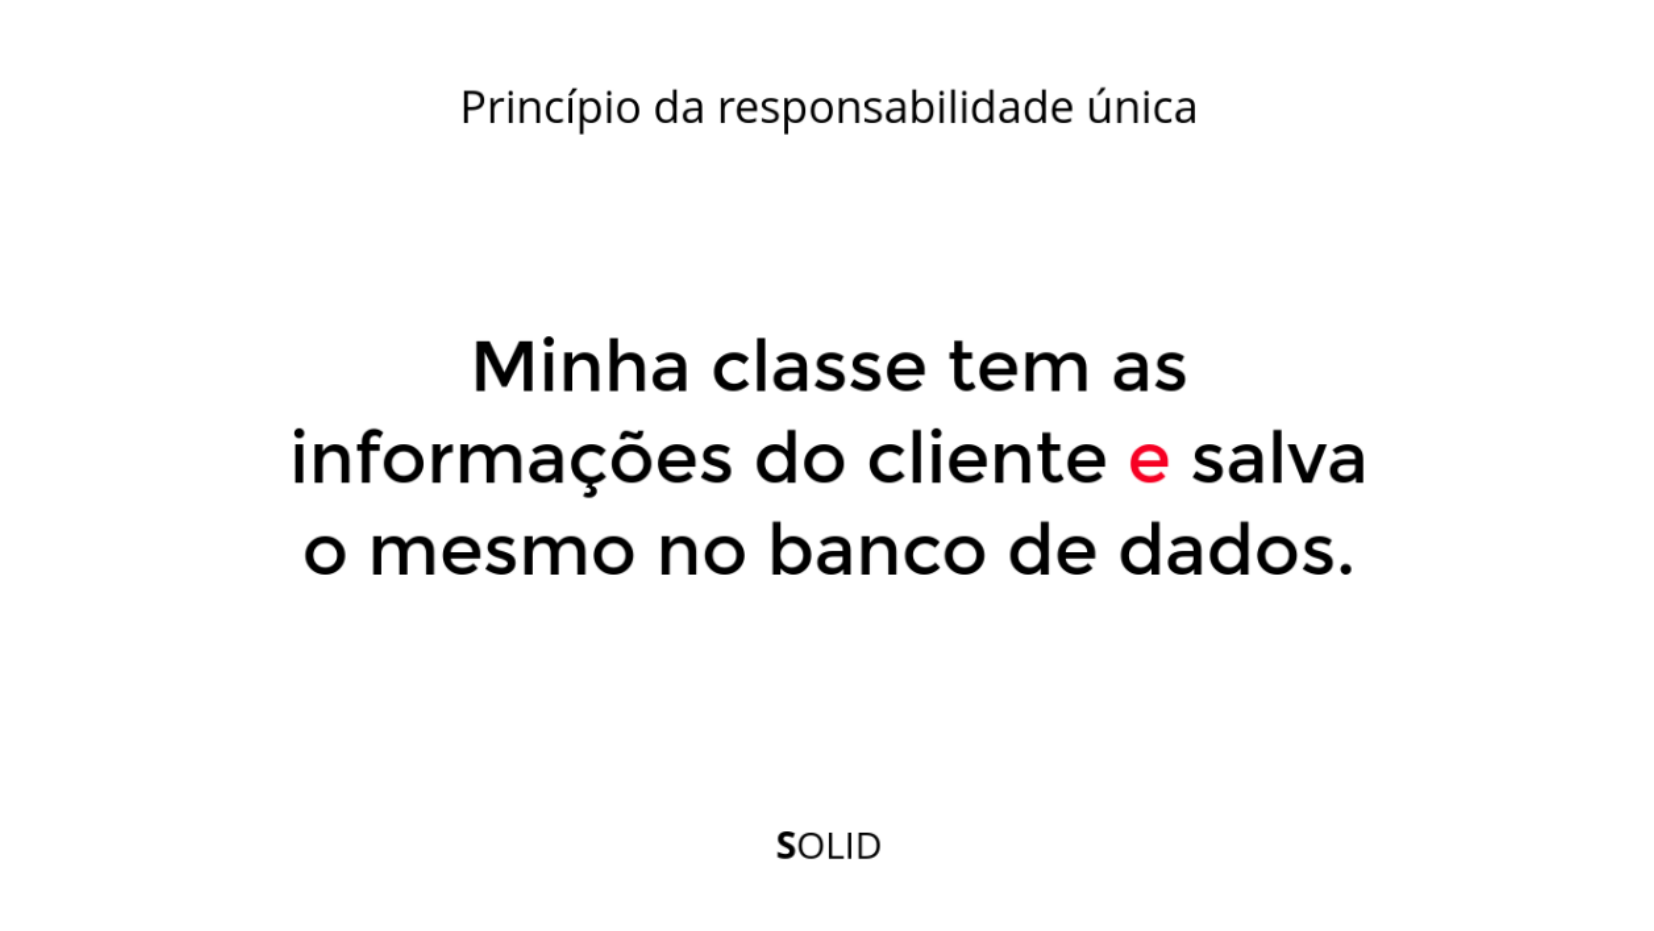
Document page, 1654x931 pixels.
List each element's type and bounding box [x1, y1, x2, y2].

picture [242, 0, 1415, 930]
